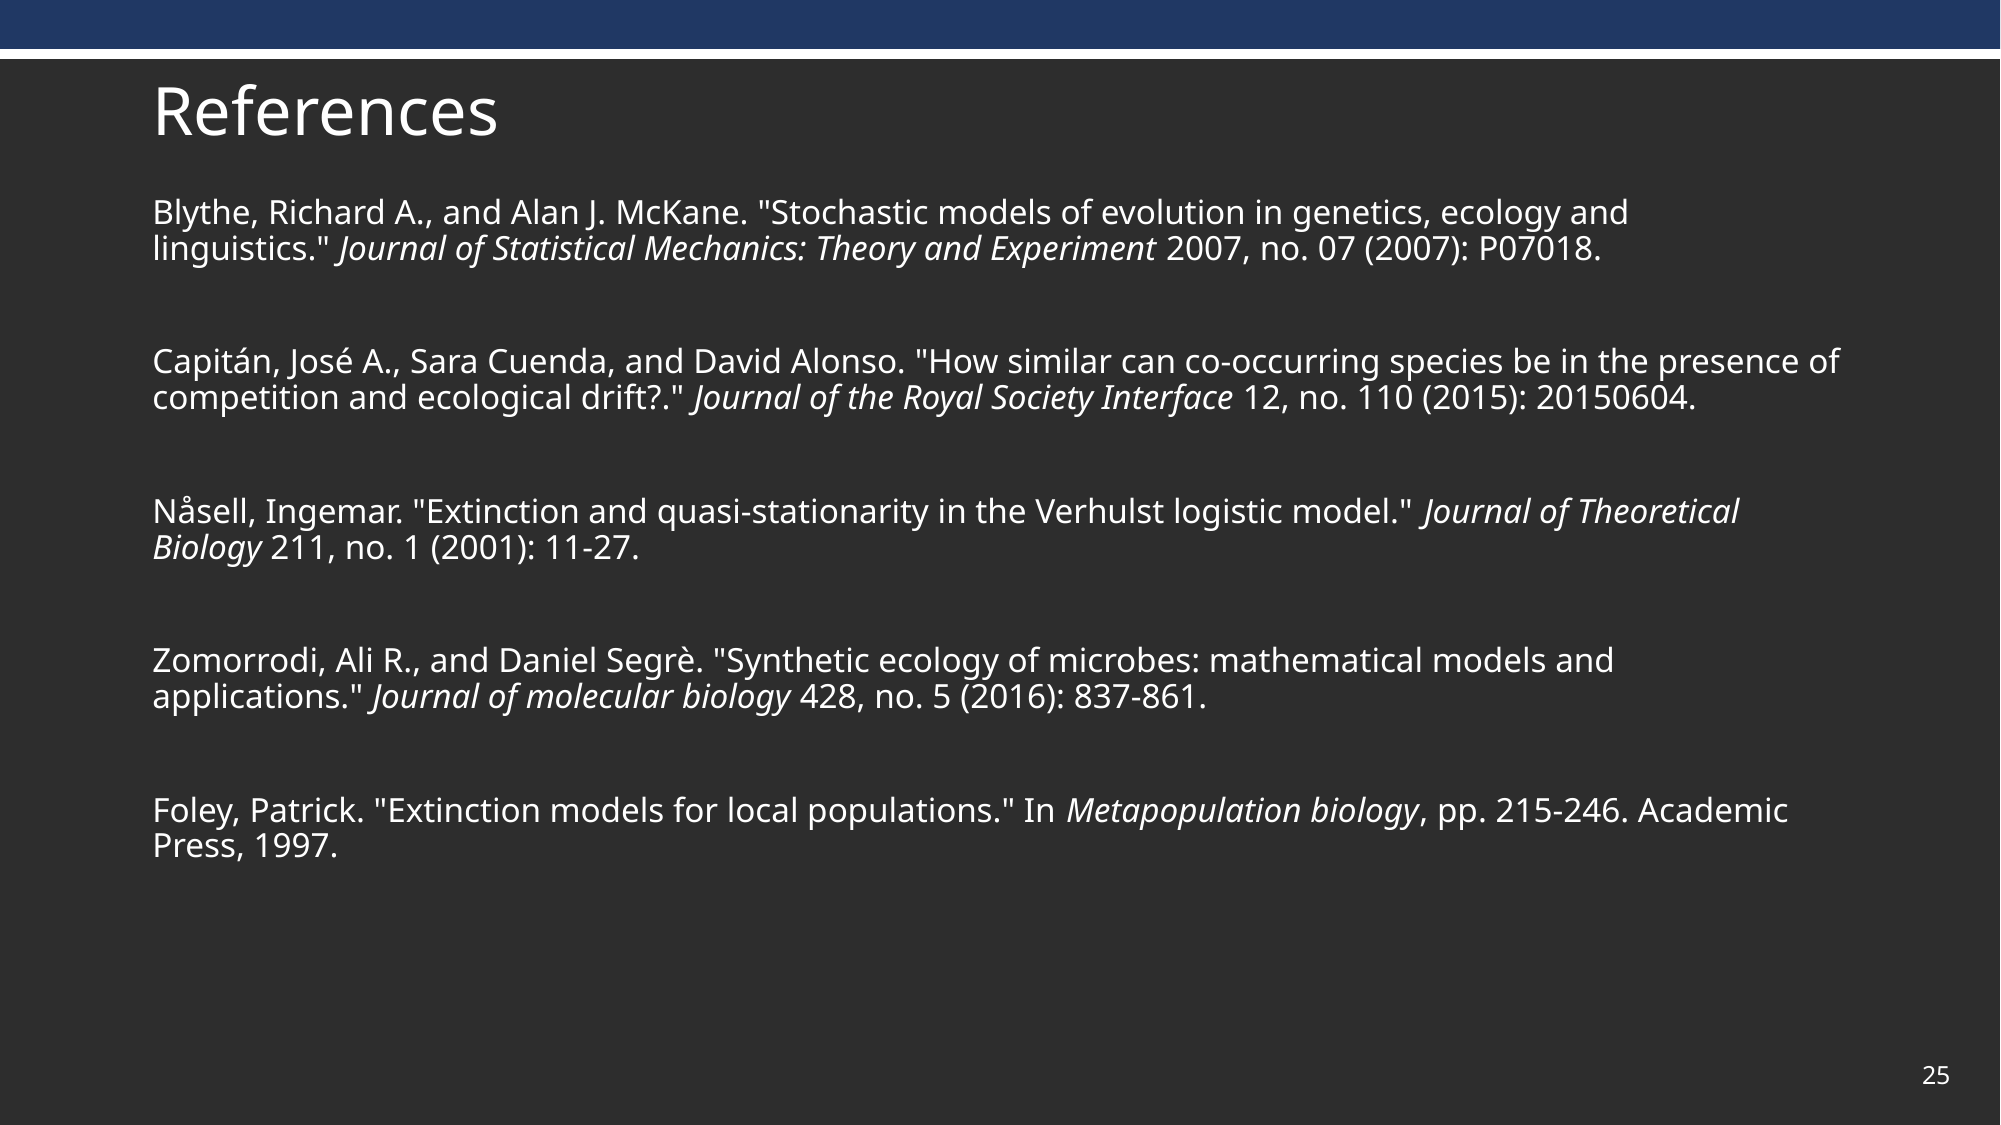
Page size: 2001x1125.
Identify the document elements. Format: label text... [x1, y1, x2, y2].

title References [137, 59, 1863, 169]
footer [0, 0, 519, 51]
slide_number <number> [1515, 1046, 1966, 1107]
list Blythe, Richard A., and Alan J. McKane. "Stochastic models of evolution in genetics, ecology and linguistics." Journal of Statistical Mechanics: Theory and Experiment 2007, no. 07 (2007): P07018. Capitán, José A., Sara Cuenda, and David Alonso. "How similar can co-occurring species be in the presence of competition and ecological drift?." Journal of the Royal Society Interface 12, no. 110 (2015): 20150604. Nåsell, Ingemar. "Extinction and quasi-stationarity in the Verhulst logistic model." Journal of Theoretical Biology 211, no. 1 (2001): 11-27. Zomorrodi, Ali R., and Daniel Segrè. "Synthetic ecology of microbes: mathematical models and applications." Journal of molecular biology 428, no. 5 (2016): 837-861. Foley, Patrick. "Extinction models for local populations." In Metapopulation biology, pp. 215-246. Academic Press, 1997. [137, 188, 1863, 1028]
